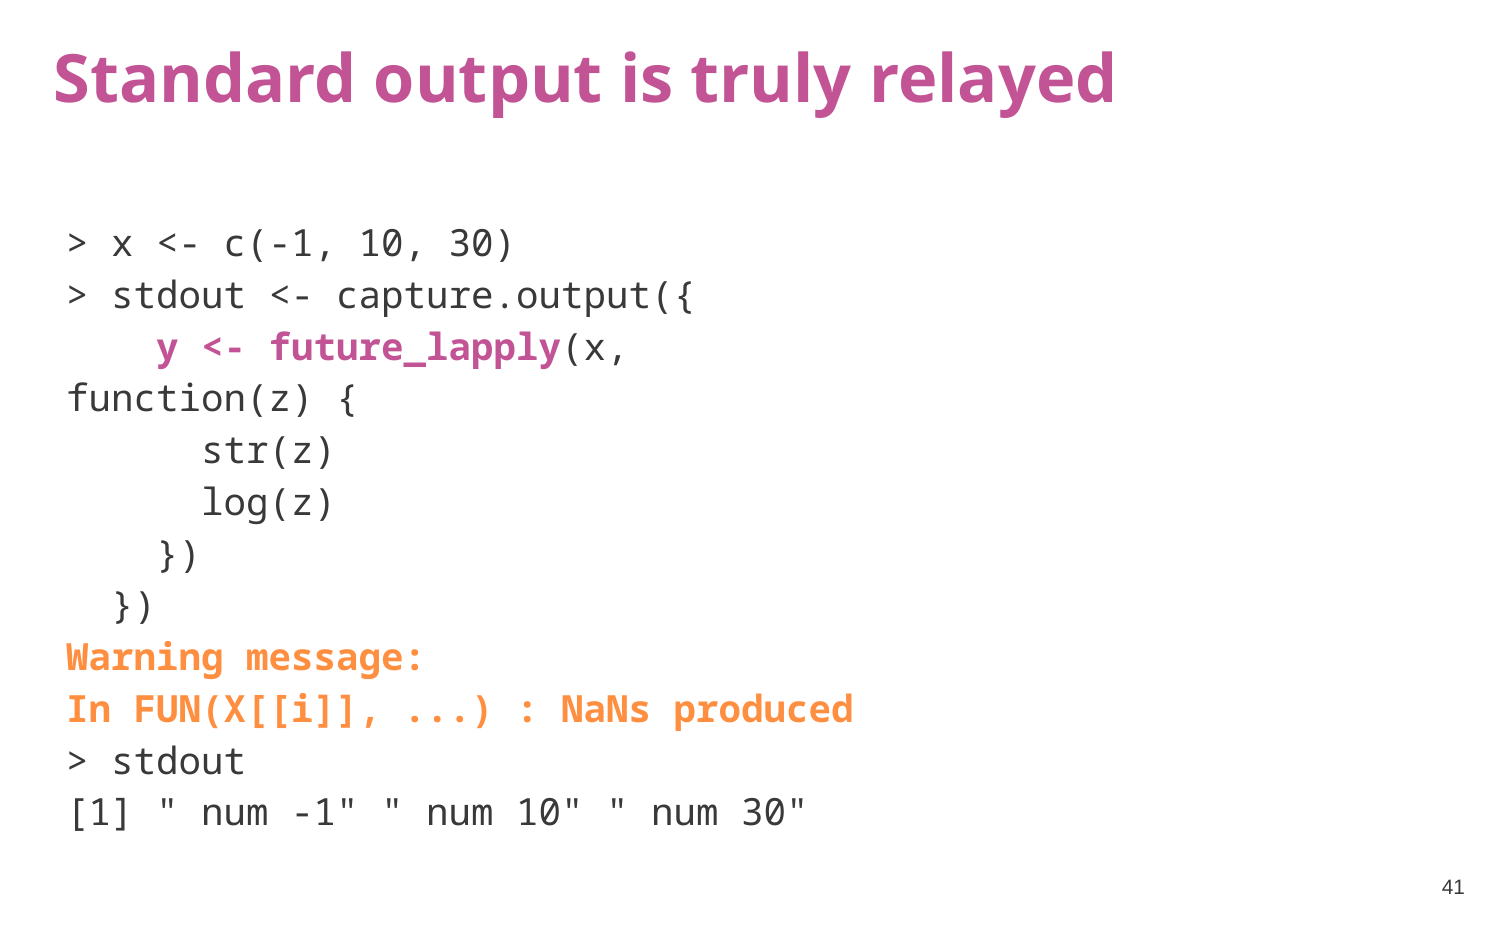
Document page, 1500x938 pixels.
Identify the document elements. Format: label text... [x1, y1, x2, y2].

list > x <- c(-1, 10, 30) > stdout <- capture.output({ y <- future_lapply(x, function(z) { str(z) log(z) }) }) Warning message: In FUN(X[[i]], ...) : NaNs produced > stdout [1] " num -1" " num 10" " num 30" [51, 197, 894, 828]
title Standard output is truly relayed [38, 20, 1500, 168]
slide_number <number> [1389, 849, 1480, 922]
